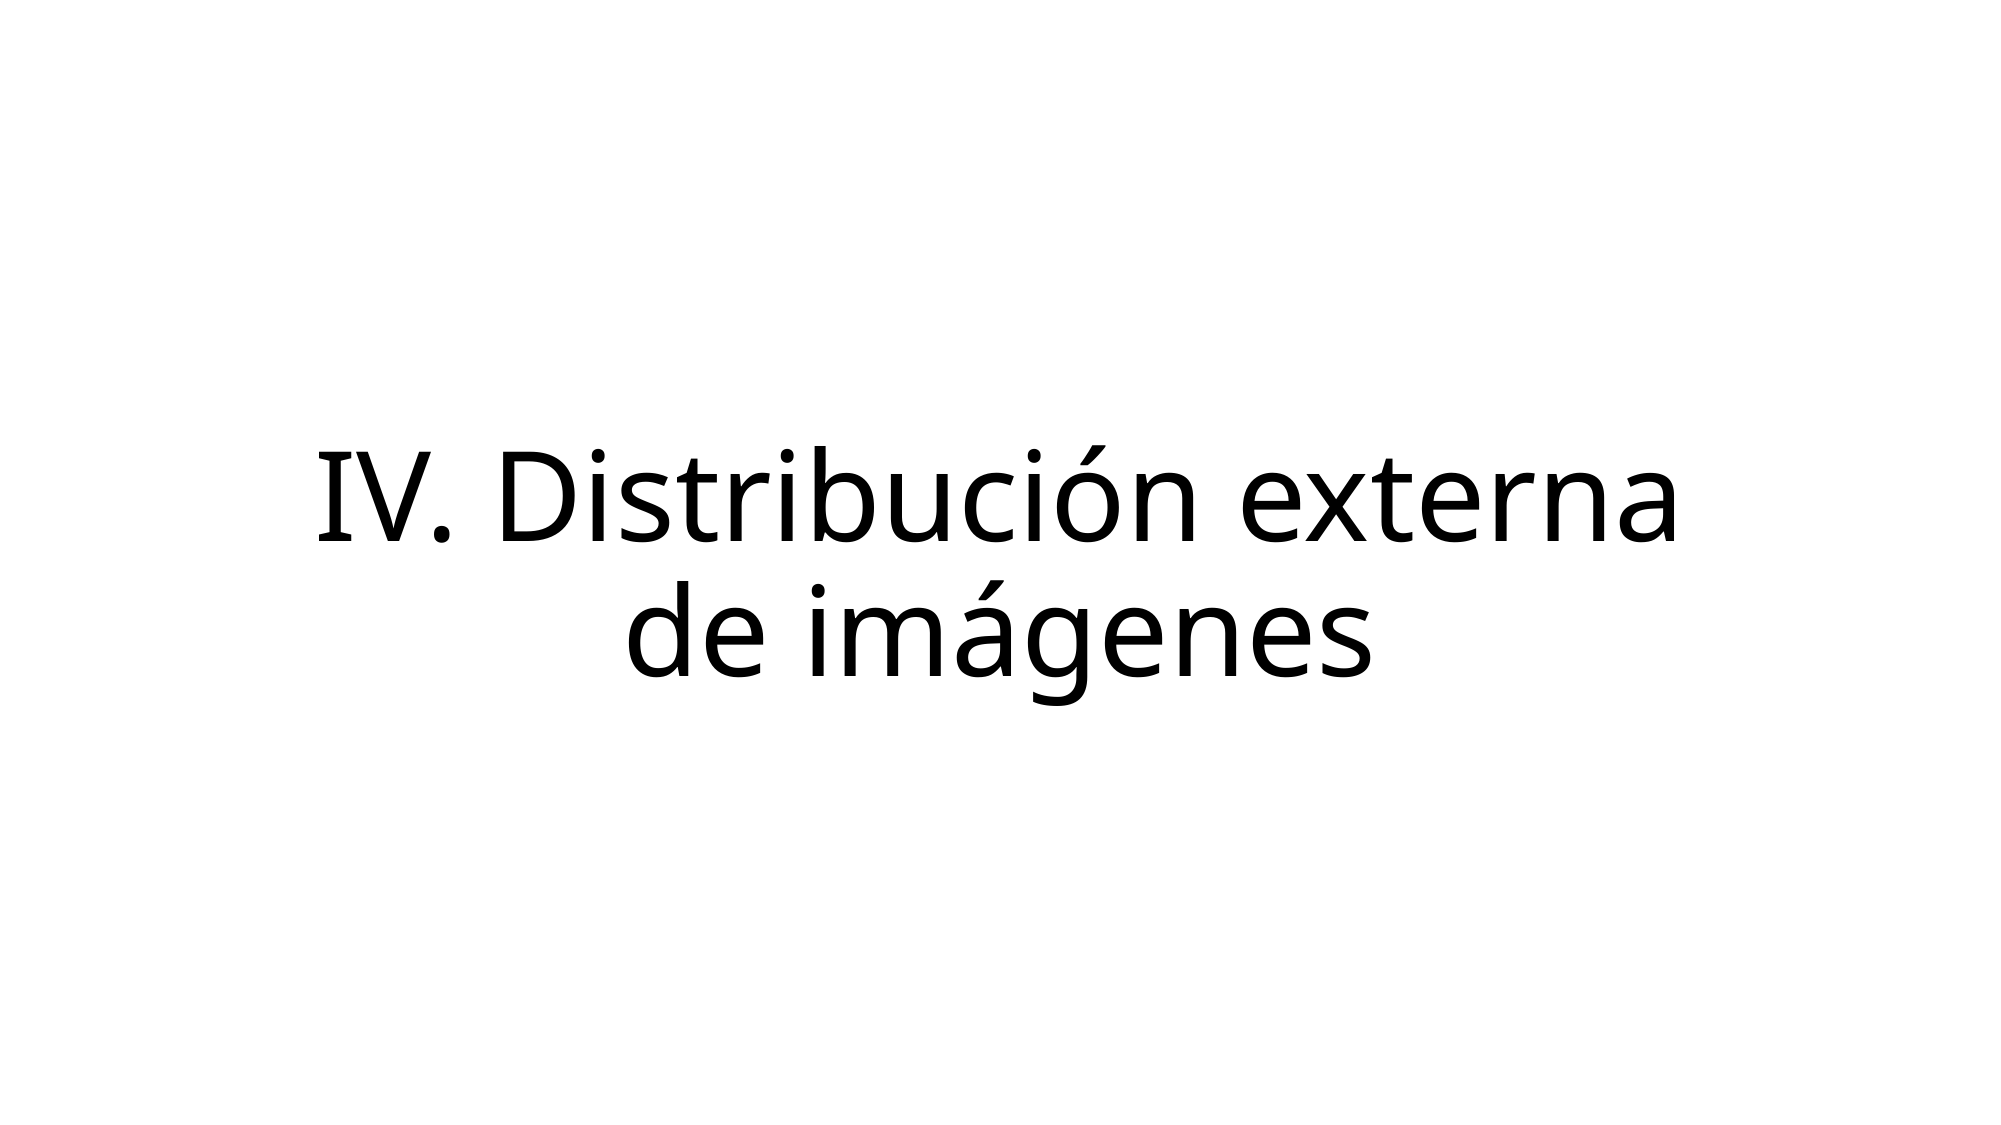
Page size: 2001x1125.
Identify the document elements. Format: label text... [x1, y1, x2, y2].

title IV. Distribución externa de imágenes [249, 414, 1750, 711]
